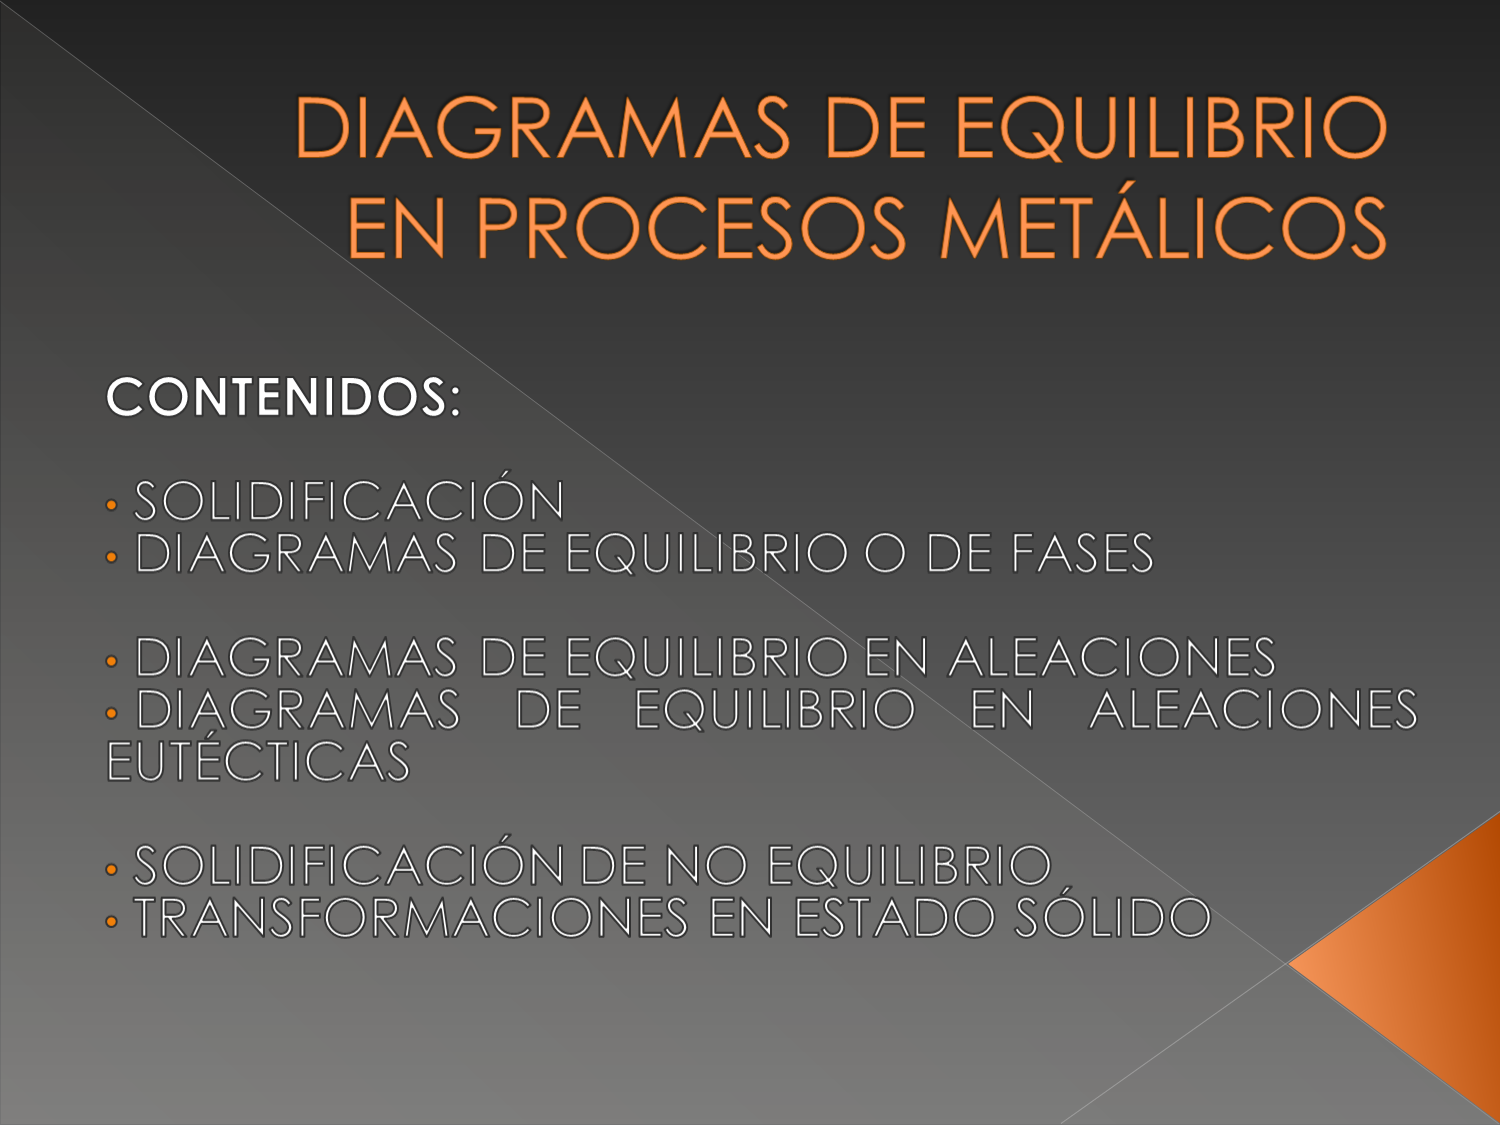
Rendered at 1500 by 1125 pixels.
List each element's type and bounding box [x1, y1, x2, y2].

picture [80, 43, 1466, 285]
picture [71, 346, 1455, 1056]
